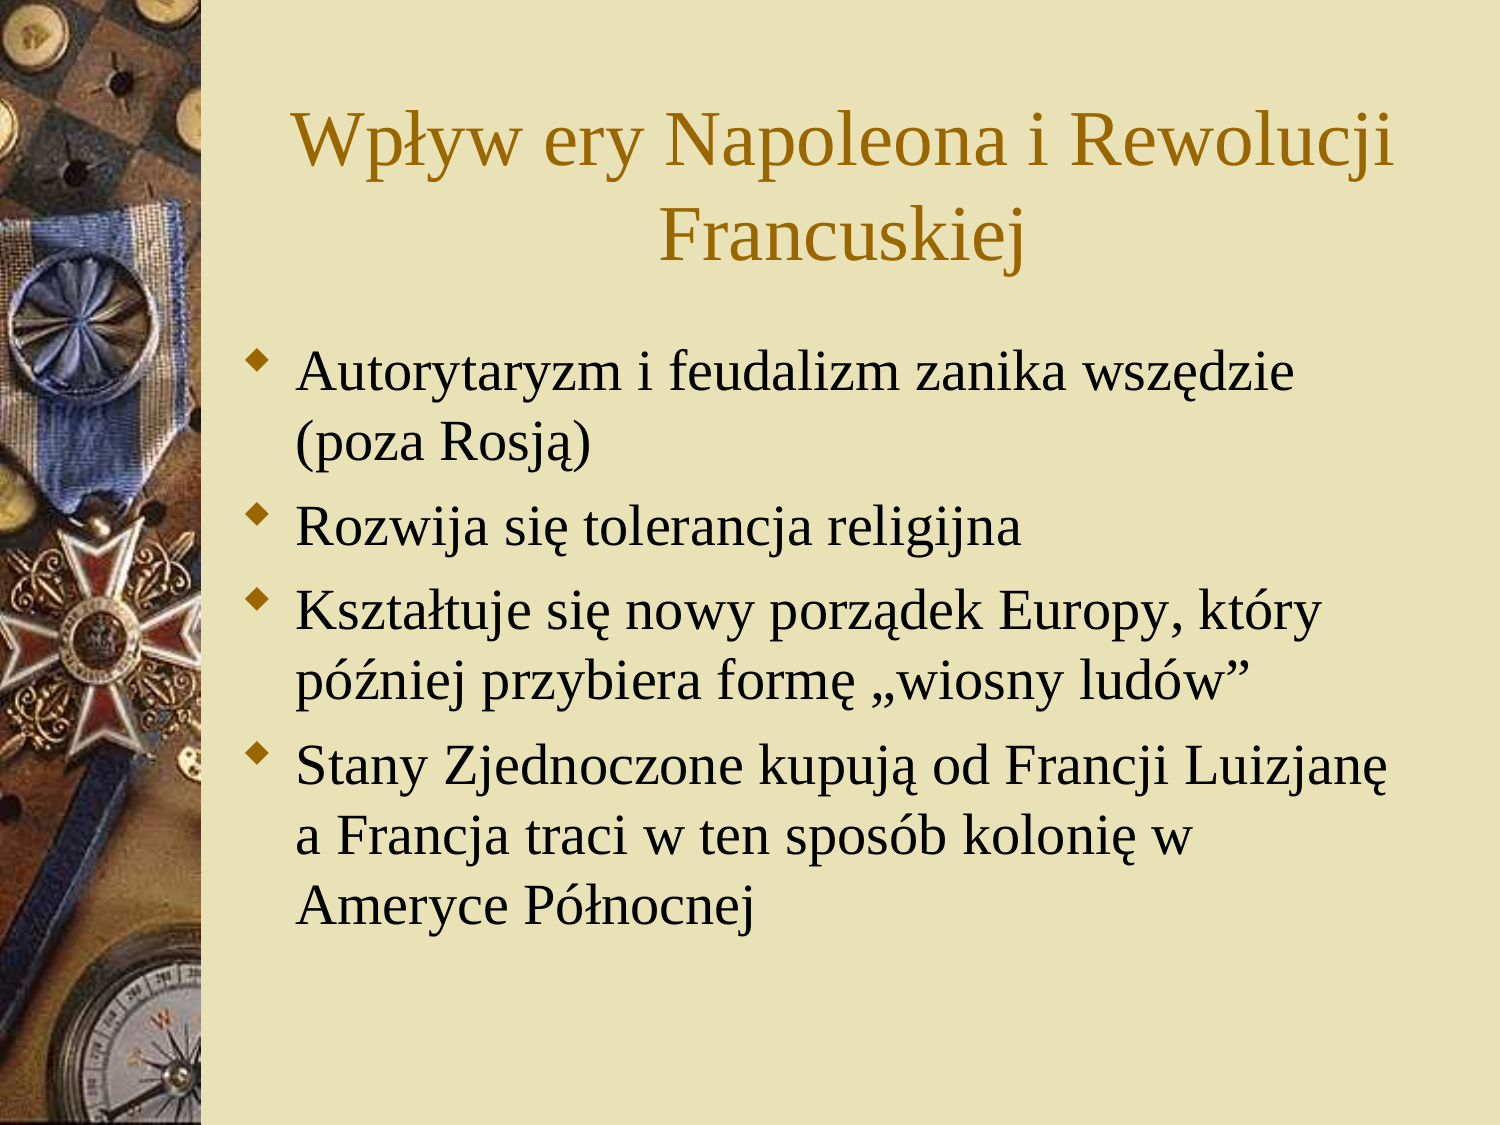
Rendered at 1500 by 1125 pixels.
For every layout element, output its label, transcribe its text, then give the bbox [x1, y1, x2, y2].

text_box Wpływ ery Napoleona i Rewolucji Francuskiej [224, 87, 1463, 276]
picture [0, 0, 201, 1125]
text_box Autorytaryzm i feudalizm zanika wszędzie (poza Rosją) Rozwija się tolerancja religijna Kształtuje się nowy porządek Europy, który później przybiera formę „wiosny ludów” Stany Zjednoczone kupują od Francji Luizjanę a Francja traci w ten sposób kolonię w Ameryce Północnej [224, 324, 1430, 1088]
